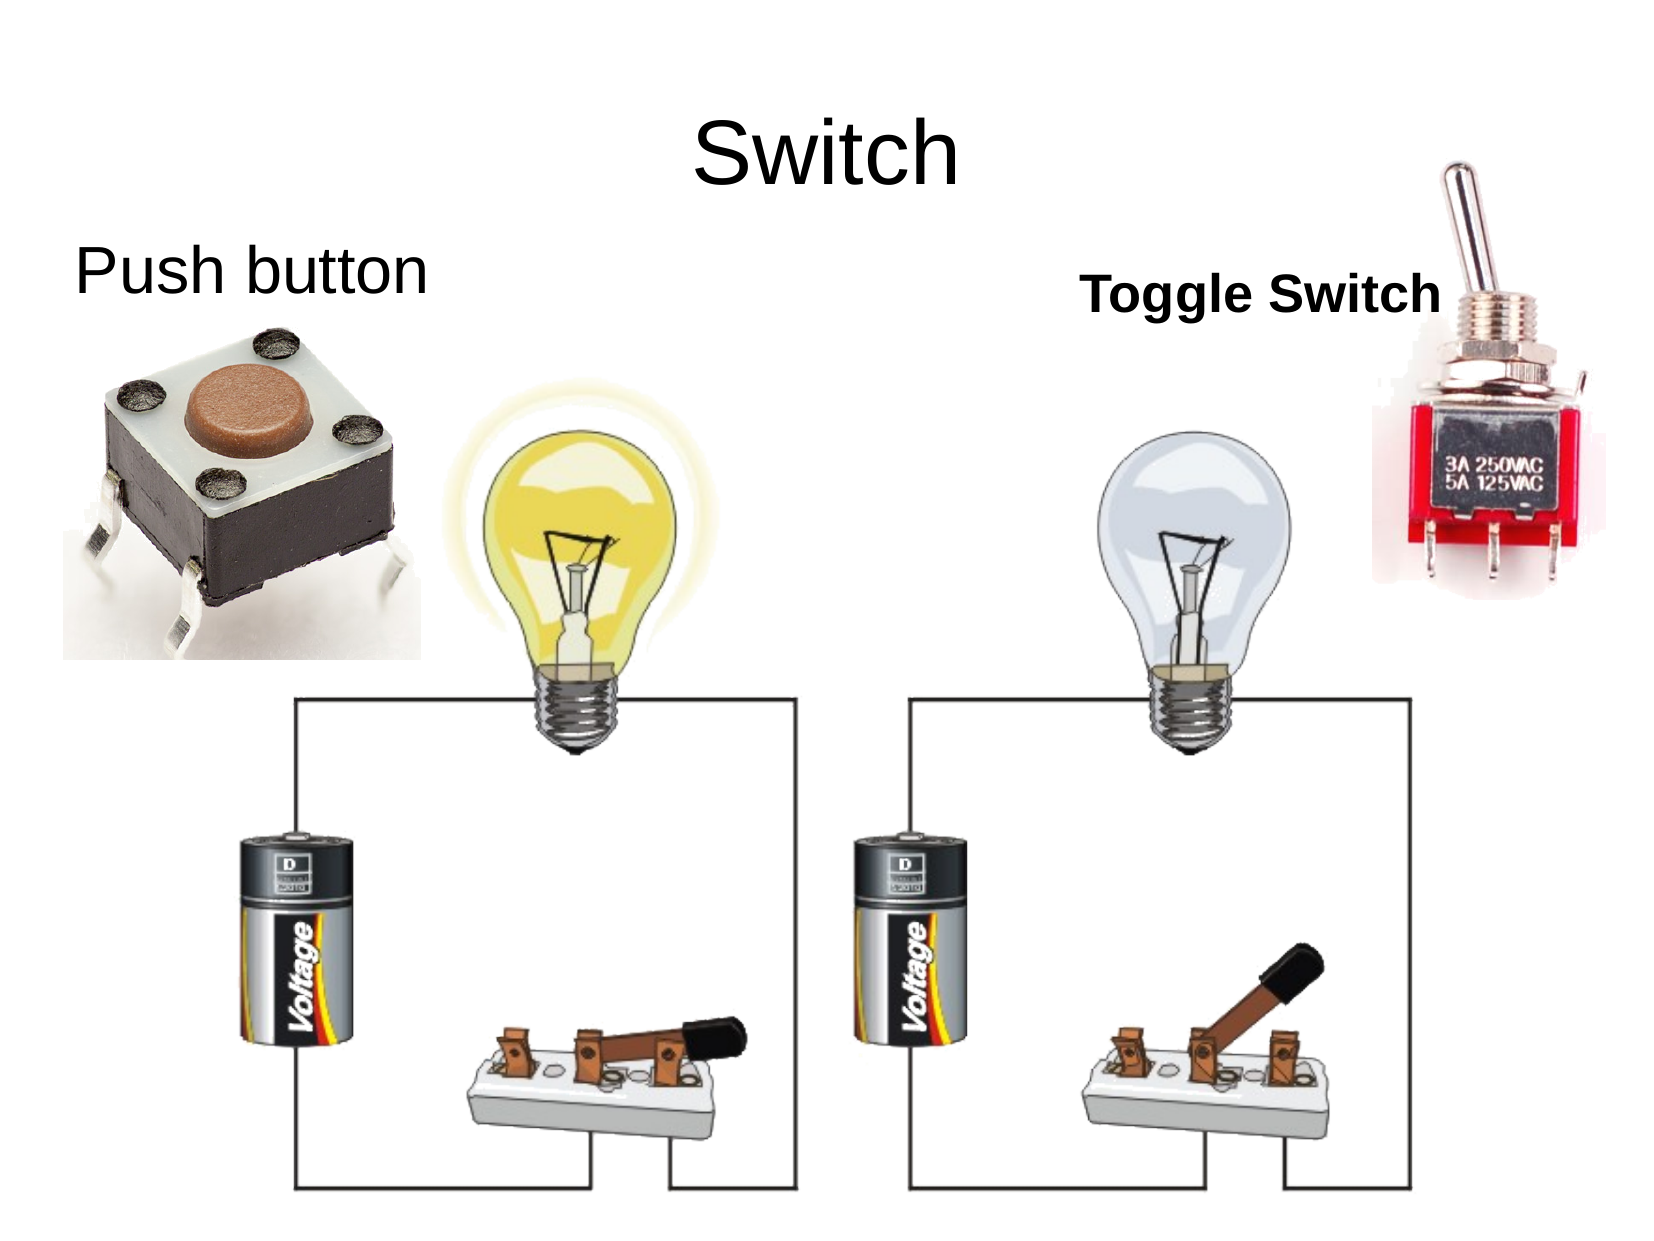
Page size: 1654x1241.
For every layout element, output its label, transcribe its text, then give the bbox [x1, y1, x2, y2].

title Switch [82, 49, 1571, 257]
text_box Push button [60, 225, 526, 316]
text_box Toggle Switch [1065, 256, 1531, 333]
picture [63, 134, 1606, 1216]
